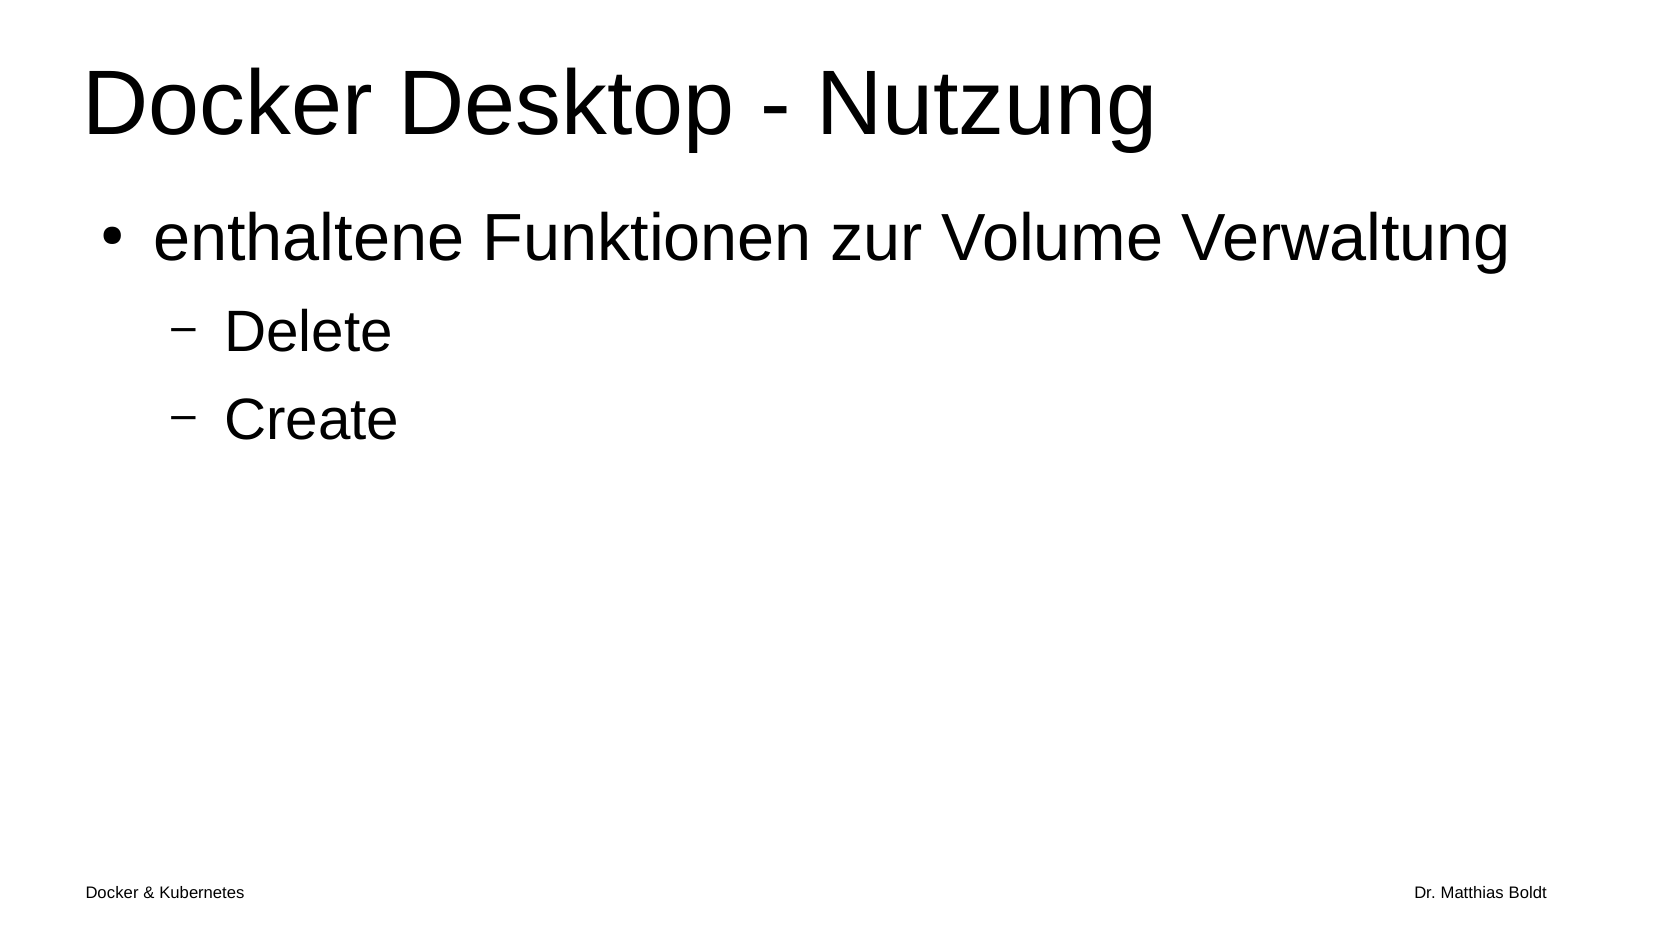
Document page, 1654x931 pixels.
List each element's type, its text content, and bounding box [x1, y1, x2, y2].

list enthaltene Funktionen zur Volume Verwaltung Delete Create [82, 199, 1571, 845]
text_box Docker & Kubernetes Dr. Matthias Boldt [70, 875, 1563, 910]
title Docker Desktop - Nutzung [82, 0, 1619, 206]
